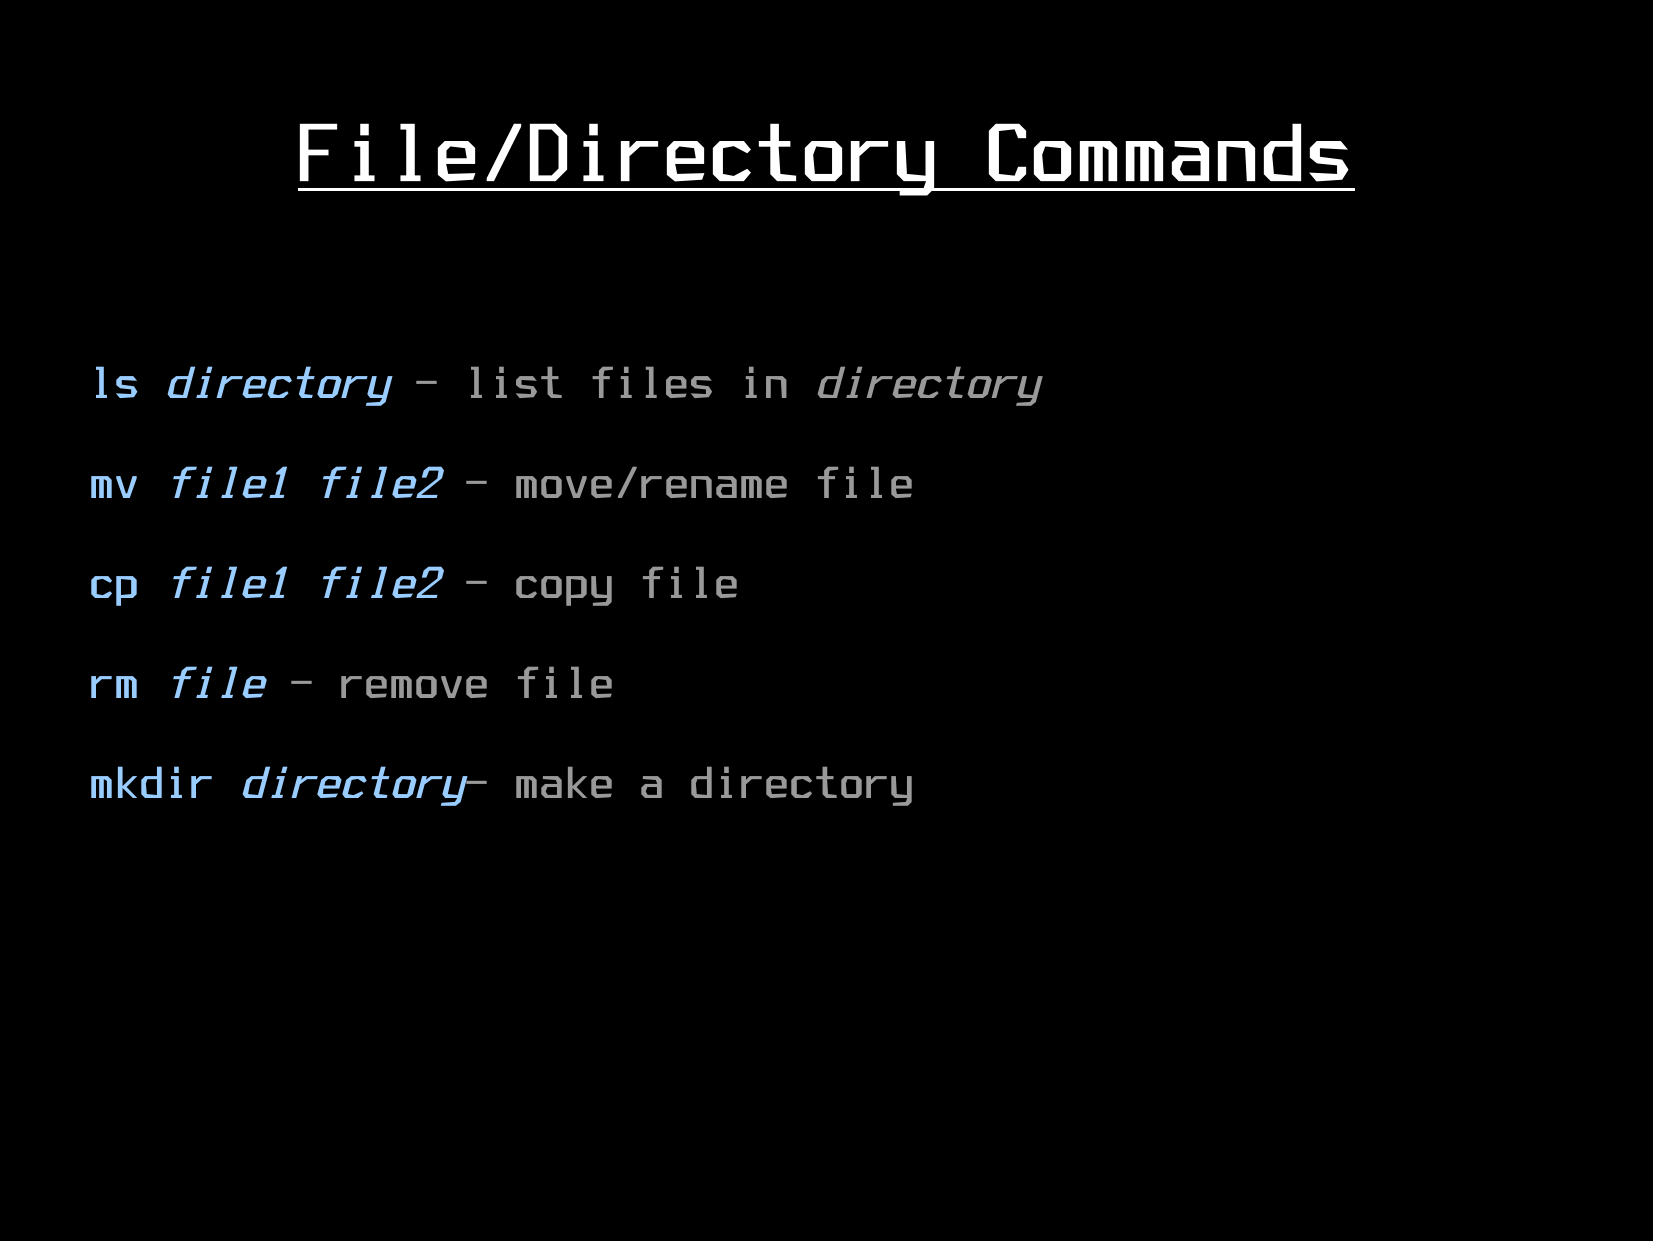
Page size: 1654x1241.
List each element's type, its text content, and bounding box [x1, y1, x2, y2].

text_box ls directory - list files in directory mv file1 file2 - move/rename file cp file1 file2 - copy file rm file - remove file mkdir directory- make a directory [75, 300, 1591, 989]
title File/Directory Commands [82, 49, 1571, 257]
